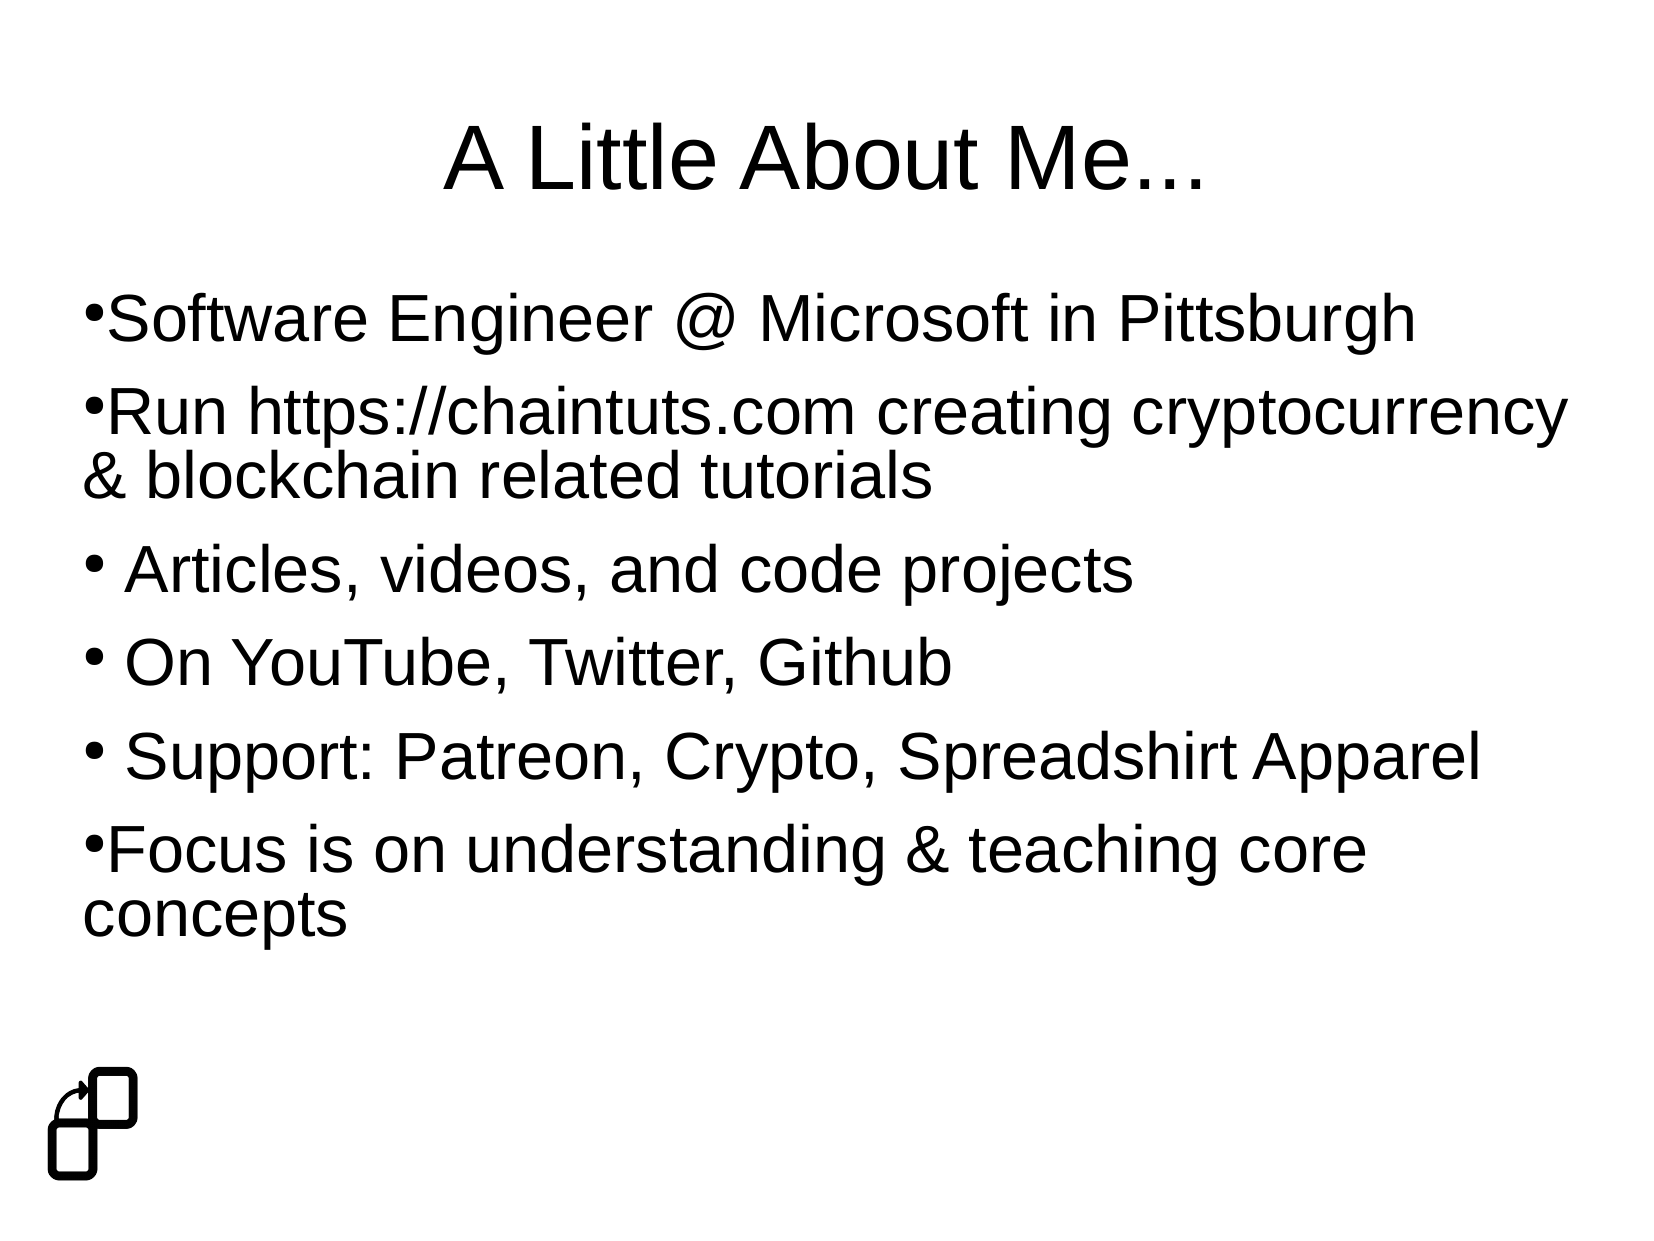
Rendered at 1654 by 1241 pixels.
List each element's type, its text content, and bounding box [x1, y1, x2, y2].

picture [30, 1062, 153, 1186]
list Software Engineer @ Microsoft in Pittsburgh Run https://chaintuts.com creating cryptocurrency & blockchain related tutorials Articles, videos, and code projects On YouTube, Twitter, Github Support: Patreon, Crypto, Spreadshirt Apparel Focus is on understanding & teaching core concepts [82, 290, 1571, 1010]
title A Little About Me... [82, 49, 1571, 257]
